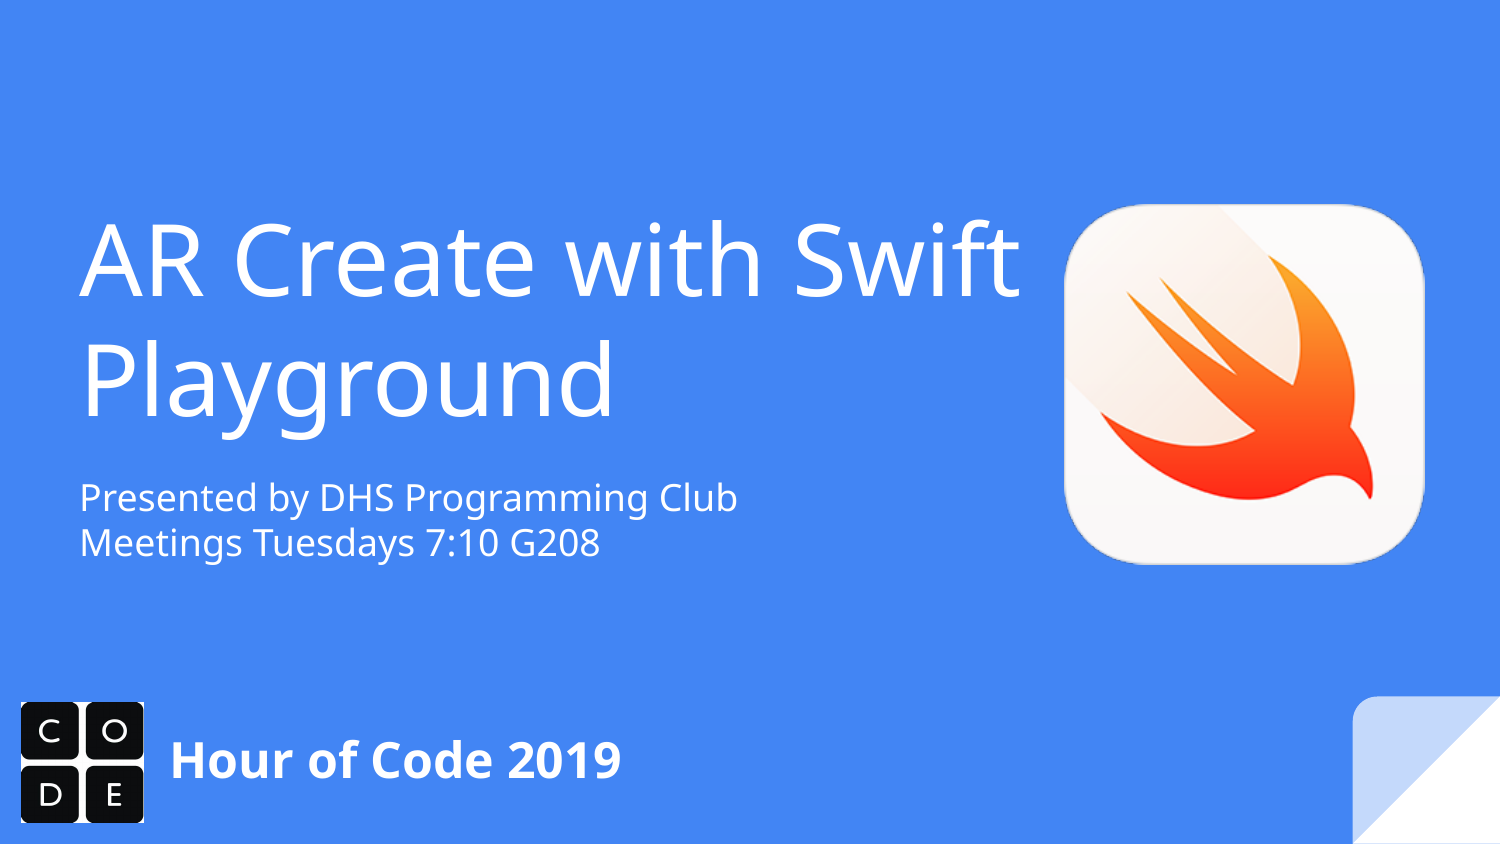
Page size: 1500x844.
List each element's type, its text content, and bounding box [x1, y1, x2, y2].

text_box Hour of Code 2019 [154, 713, 742, 775]
picture [21, 702, 144, 823]
picture [1064, 204, 1425, 565]
title AR Create with Swift Playground [64, 298, 1064, 452]
subtitle Presented by DHS Programming Club Meetings Tuesdays 7:10 G208 [64, 459, 1413, 634]
